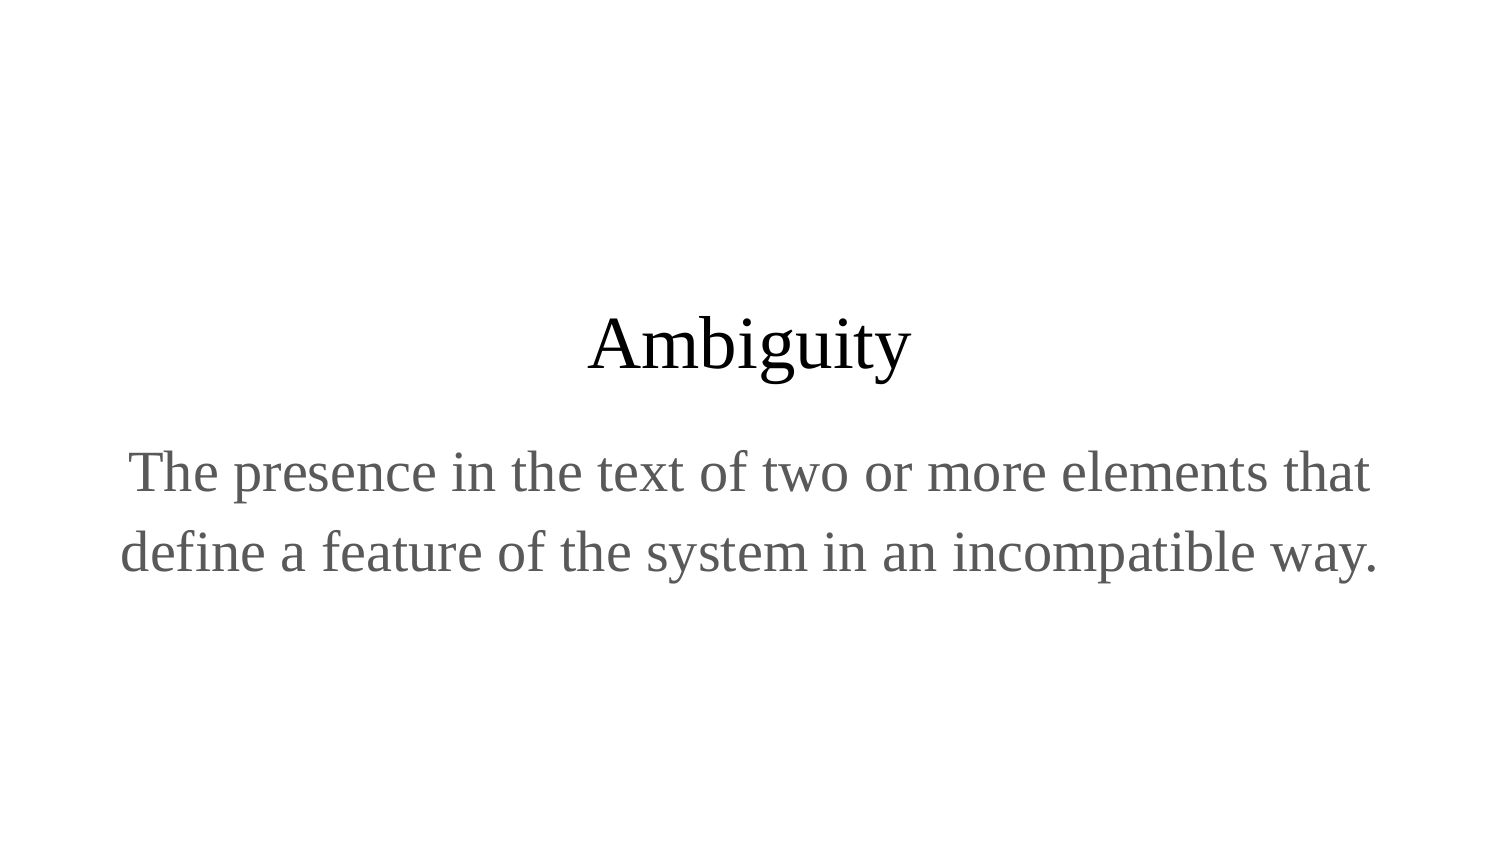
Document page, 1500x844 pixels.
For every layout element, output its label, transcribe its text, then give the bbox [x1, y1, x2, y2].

subtitle The presence in the text of two or more elements that define a feature of the system in an incompatible way. [51, 407, 1449, 575]
title Ambiguity [51, 269, 1449, 407]
